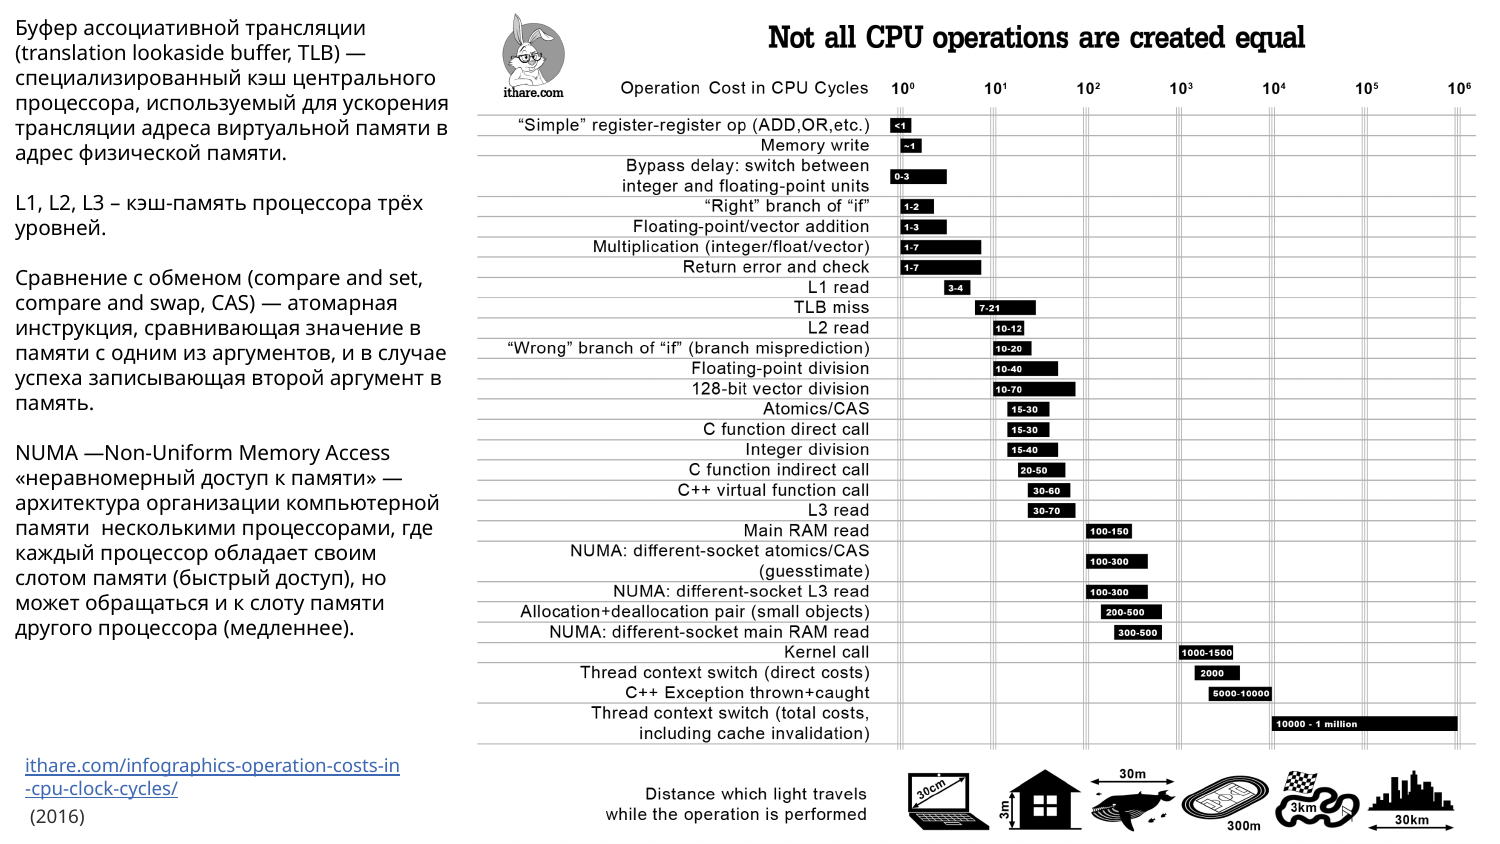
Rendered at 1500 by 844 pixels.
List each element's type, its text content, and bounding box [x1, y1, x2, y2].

picture [468, 0, 1481, 844]
list ithare.com/infographics-operation-costs-in-cpu-clock-cycles/ (2016) [10, 734, 419, 835]
text_box Буфер ассоциативной трансляции (translation lookaside buffer, TLB) — специализированный кэш центрального процессора, используемый для ускорения трансляции адреса виртуальной памяти в адрес физической памяти. L1, L2, L3 – кэш-память процессора трёх уровней. Сравнение с обменом (compare and set, compare and swap, CAS) — атомарная инструкция, сравнивающая значение в памяти с одним из аргументов, и в случае успеха записывающая второй аргумент в память. NUMA —Non-Uniform Memory Access «неравномерный доступ к памяти» — архитектура организации компьютерной памяти несколькими процессорами, где каждый процессор обладает своим слотом памяти (быстрый доступ), но может обращаться и к слоту памяти другого процессора (медленнее). [0, 0, 469, 655]
